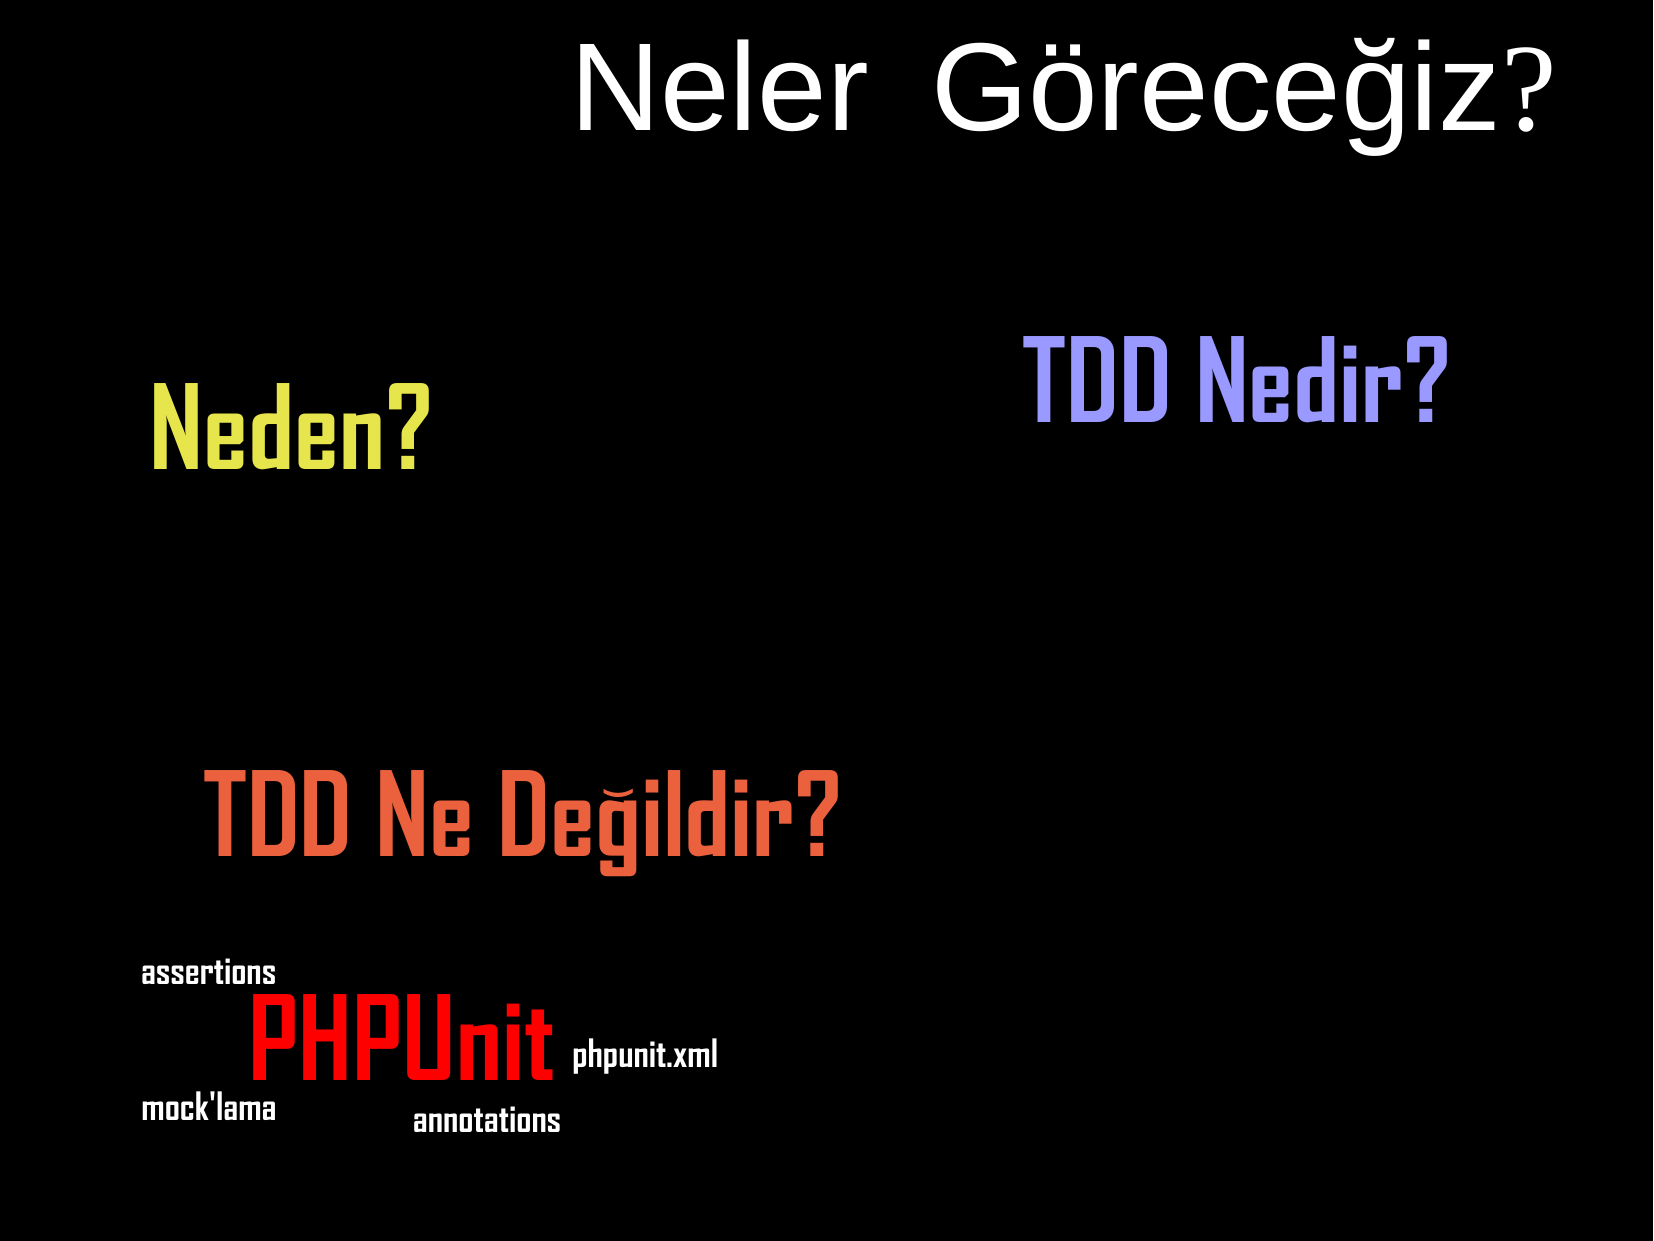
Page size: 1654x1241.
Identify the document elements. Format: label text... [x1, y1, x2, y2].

text_box Neden? [135, 349, 448, 500]
text_box TDD Nedir? [1007, 302, 1467, 453]
text_box PHPUnit [233, 960, 571, 1111]
text_box annotations [398, 1087, 577, 1148]
text_box assertions [126, 939, 293, 1000]
text_box TDD Ne Değildir? [188, 736, 858, 887]
text_box mock'lama [126, 1075, 292, 1136]
text_box Neler Göreceğiz? [555, 36, 1098, 201]
text_box phpunit.xml [557, 1022, 734, 1083]
